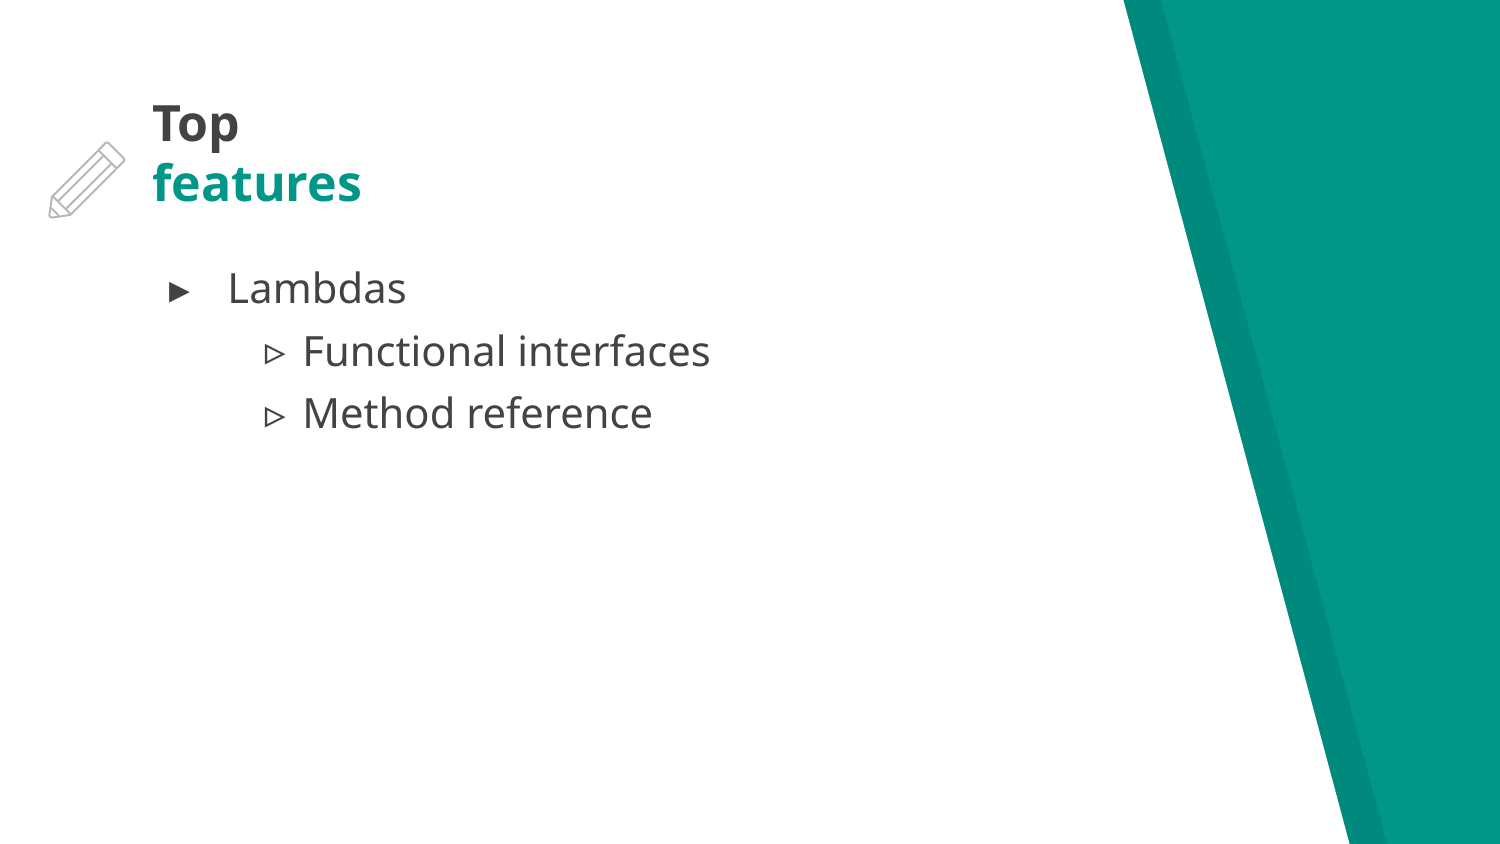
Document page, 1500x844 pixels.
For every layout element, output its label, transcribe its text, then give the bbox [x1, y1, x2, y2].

title Top features [137, 146, 1011, 227]
list Lambdas Functional interfaces Method reference [137, 246, 1011, 617]
